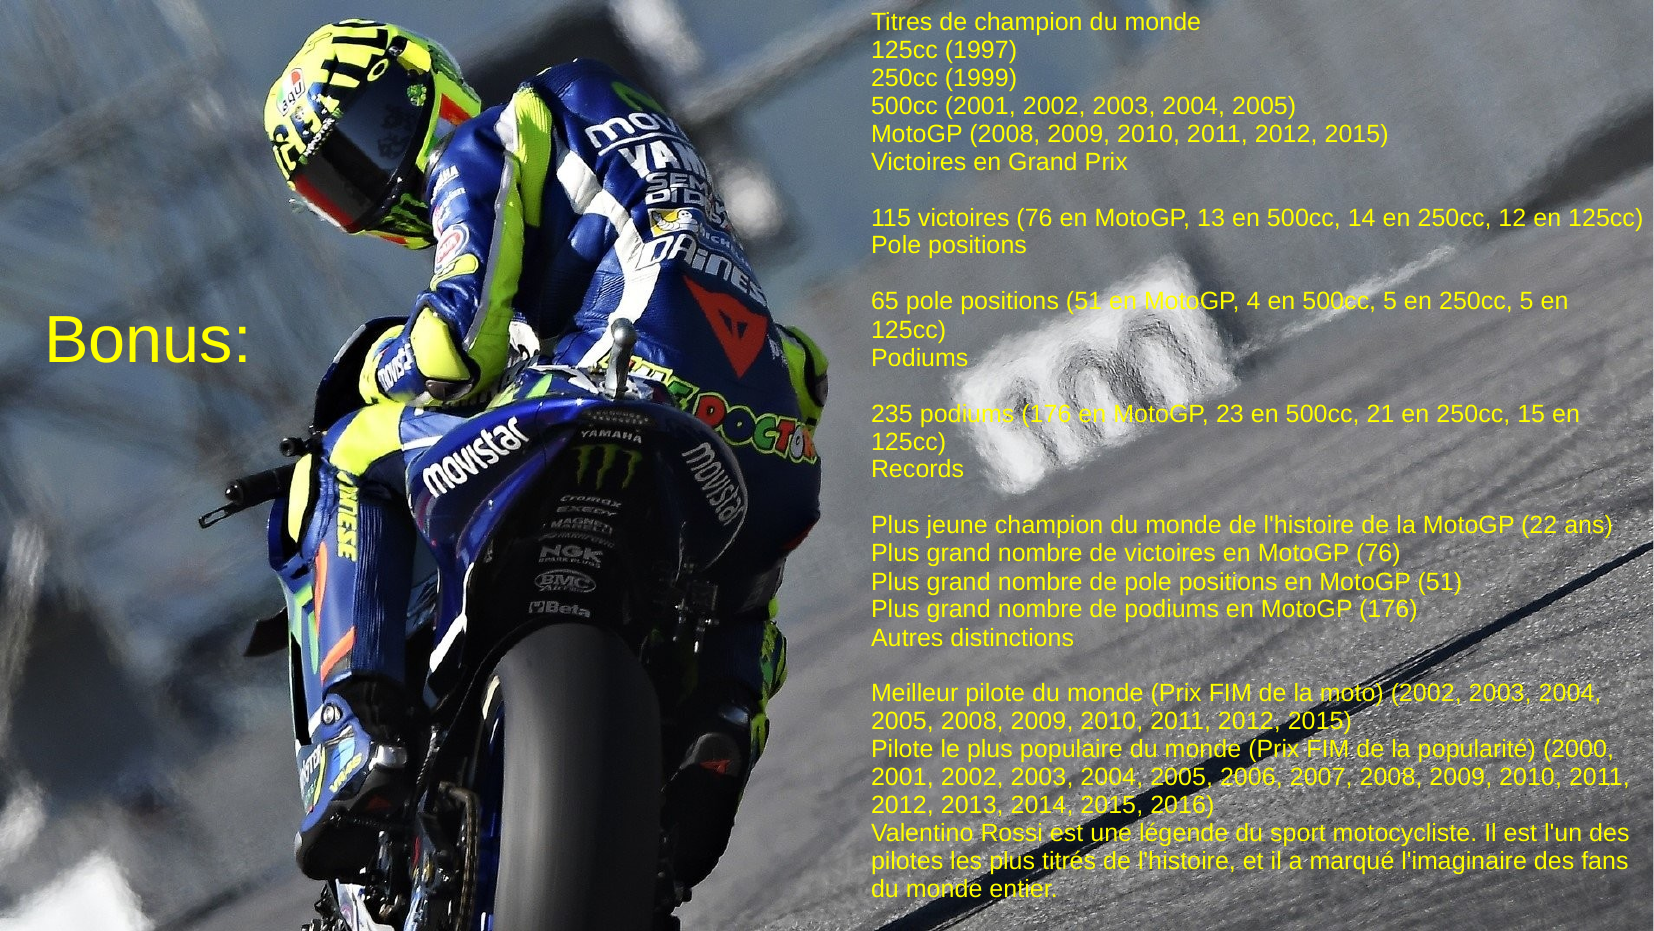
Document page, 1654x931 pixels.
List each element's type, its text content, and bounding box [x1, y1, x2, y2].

picture [0, 0, 856, 931]
text_box Bonus: [29, 294, 296, 384]
text_box Titres de champion du monde 125cc (1997) 250cc (1999) 500cc (2001, 2002, 2003, 2004, 2005) MotoGP (2008, 2009, 2010, 2011, 2012, 2015) Victoires en Grand Prix 115 victoires (76 en MotoGP, 13 en 500cc, 14 en 250cc, 12 en 125cc) Pole positions 65 pole positions (51 en MotoGP, 4 en 500cc, 5 en 250cc, 5 en 125cc) Podiums 235 podiums (176 en MotoGP, 23 en 500cc, 21 en 250cc, 15 en 125cc) Records Plus jeune champion du monde de l'histoire de la MotoGP (22 ans) Plus grand nombre de victoires en MotoGP (76) Plus grand nombre de pole positions en MotoGP (51) Plus grand nombre de podiums en MotoGP (176) Autres distinctions Meilleur pilote du monde (Prix FIM de la moto) (2002, 2003, 2004, 2005, 2008, 2009, 2010, 2011, 2012, 2015) Pilote le plus populaire du monde (Prix FIM de la popularité) (2000, 2001, 2002, 2003, 2004, 2005, 2006, 2007, 2008, 2009, 2010, 2011, 2012, 2013, 2014, 2015, 2016) Valentino Rossi est une légende du sport motocycliste. Il est l'un des pilotes les plus titrés de l'histoire, et il a marqué l'imaginaire des fans du monde entier. [856, 0, 1654, 931]
